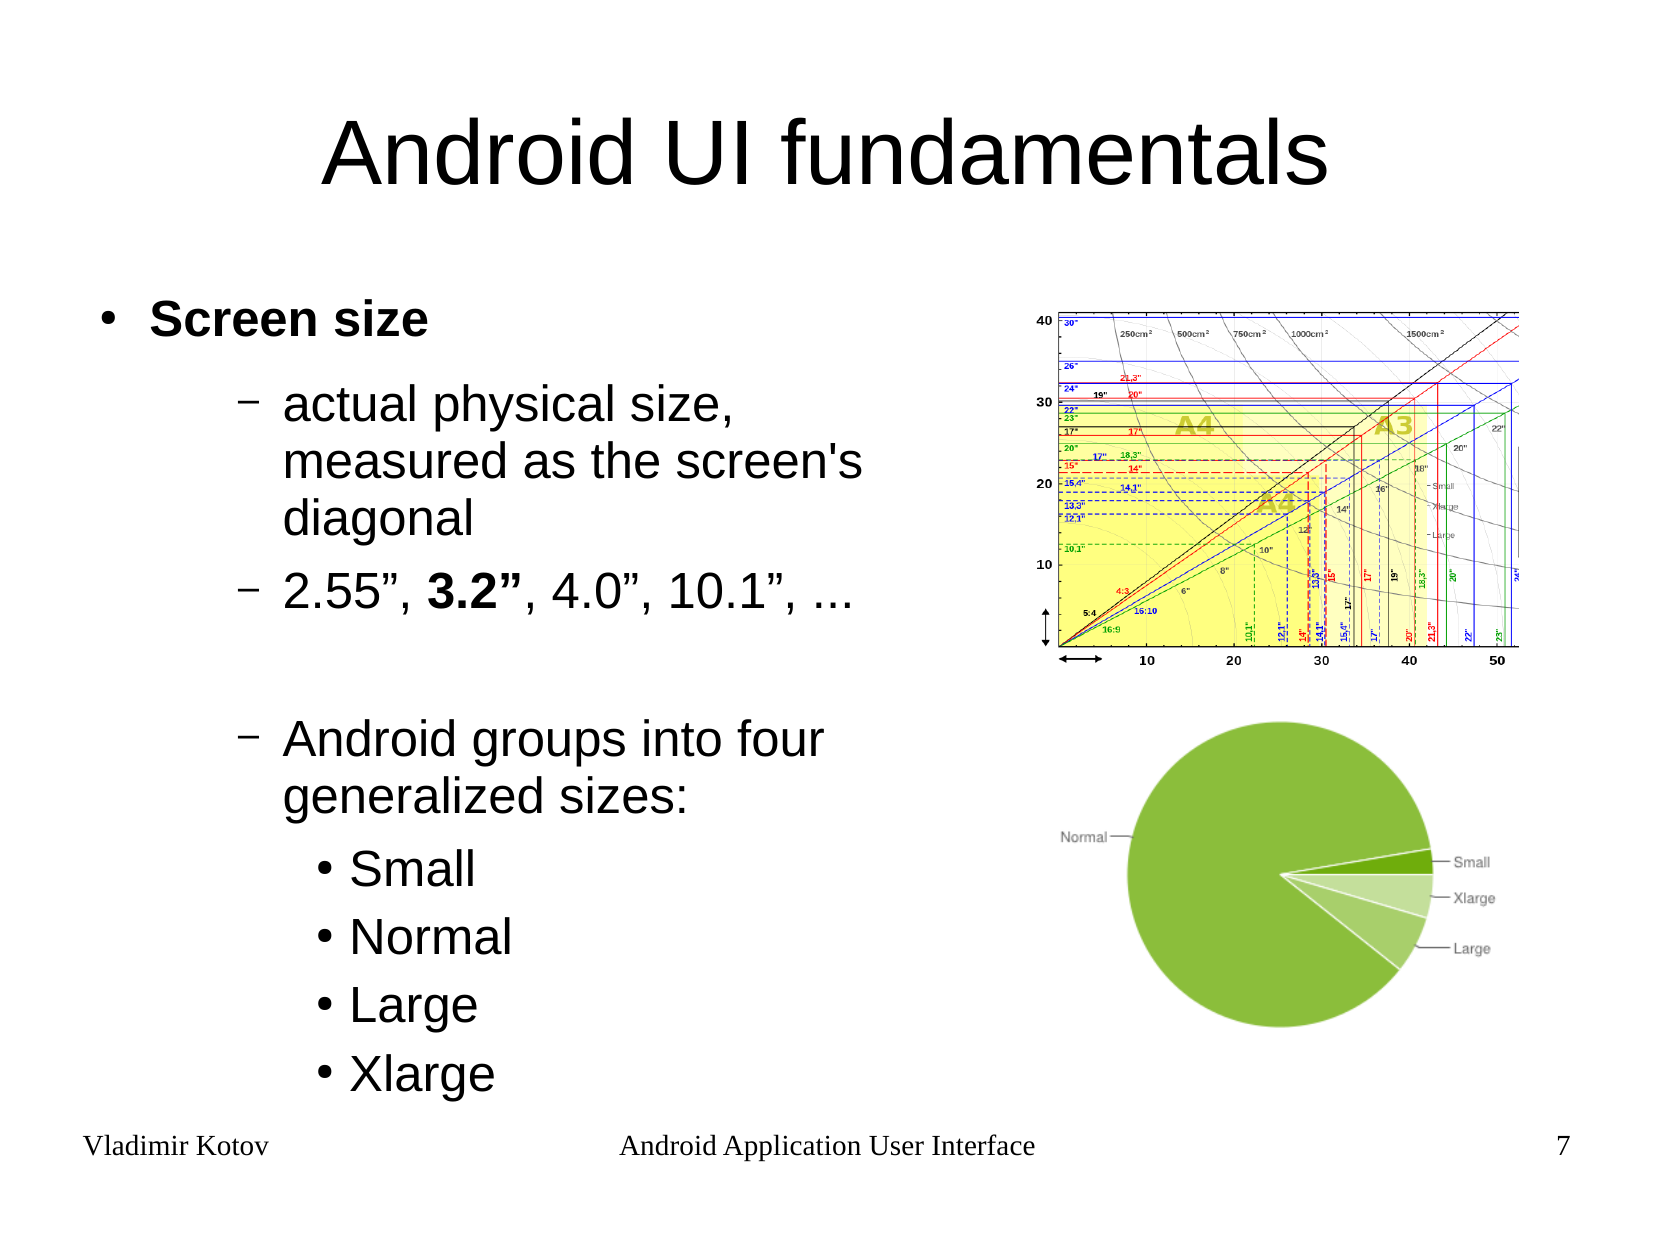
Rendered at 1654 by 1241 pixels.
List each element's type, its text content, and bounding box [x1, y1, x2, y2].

title Android UI fundamentals [82, 49, 1571, 257]
picture [1015, 286, 1519, 667]
list Screen size actual physical size, measured as the screen's diagonal 2.55”, 3.2”, 4.0”, 10.1”, ... Android groups into four generalized sizes: Small Normal Large Xlarge [82, 290, 948, 1109]
picture [921, 687, 1649, 1102]
